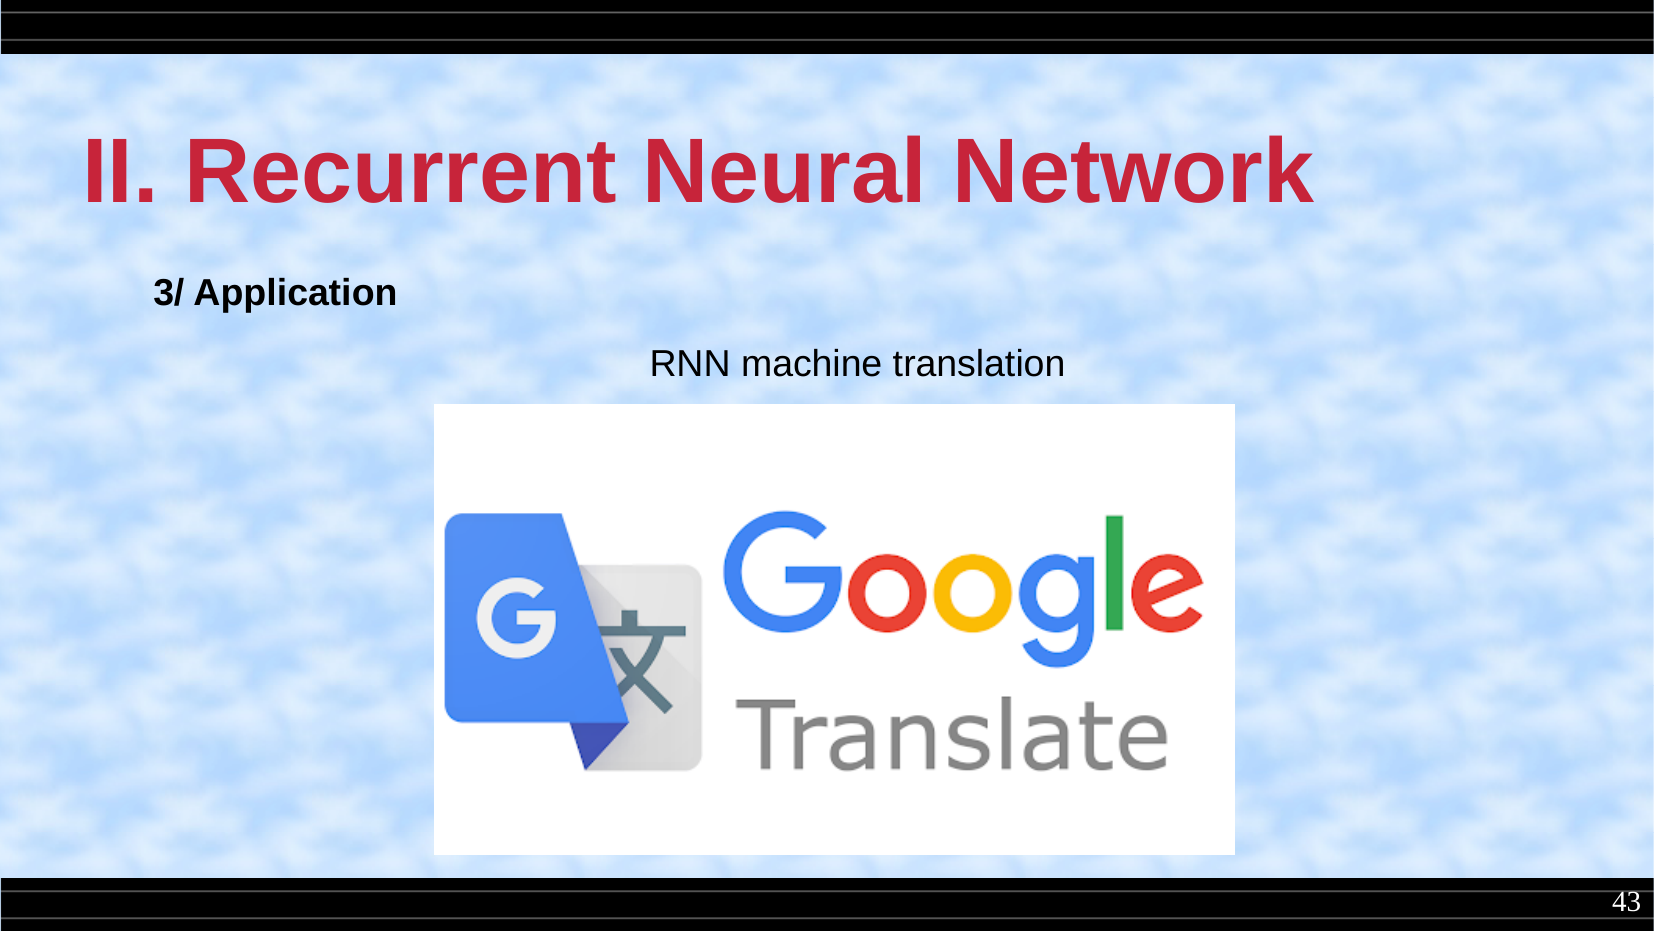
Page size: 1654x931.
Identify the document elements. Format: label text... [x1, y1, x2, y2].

picture [0, 0, 1654, 931]
list 3/ Application RNN machine translation [82, 271, 1571, 757]
title II. Recurrent Neural Network [82, 92, 1571, 248]
